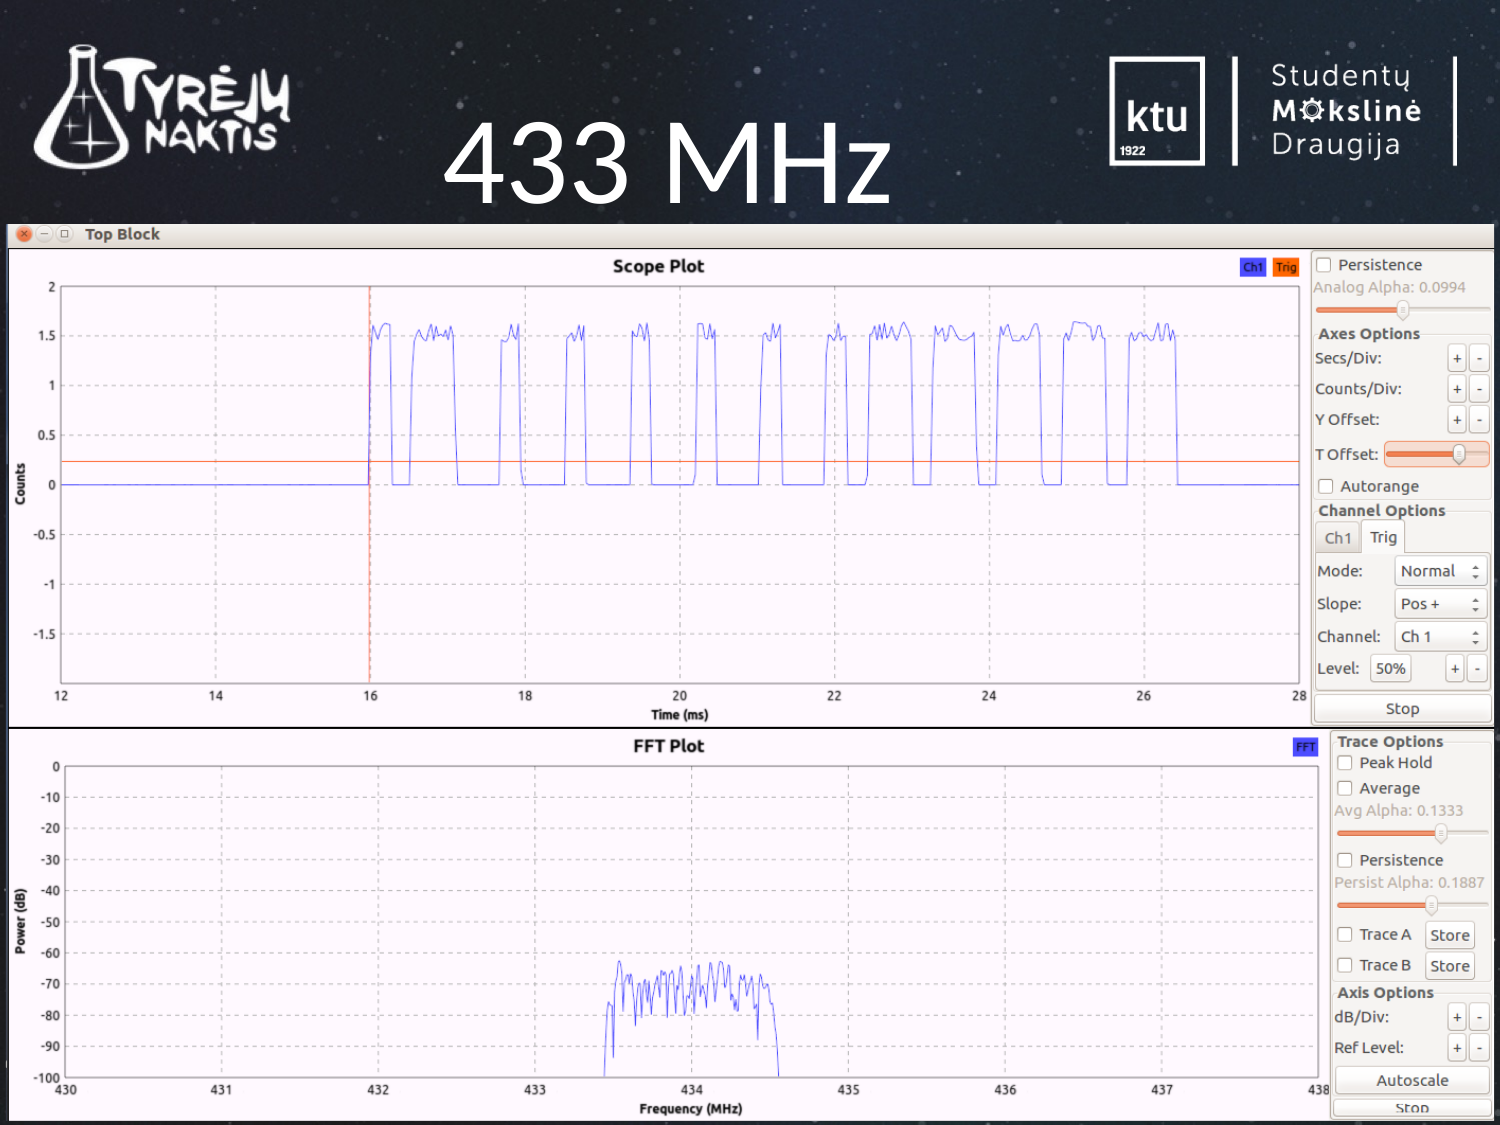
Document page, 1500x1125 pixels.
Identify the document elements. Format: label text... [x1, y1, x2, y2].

text_box 433 MHz [427, 71, 910, 224]
picture [0, 0, 1500, 1125]
